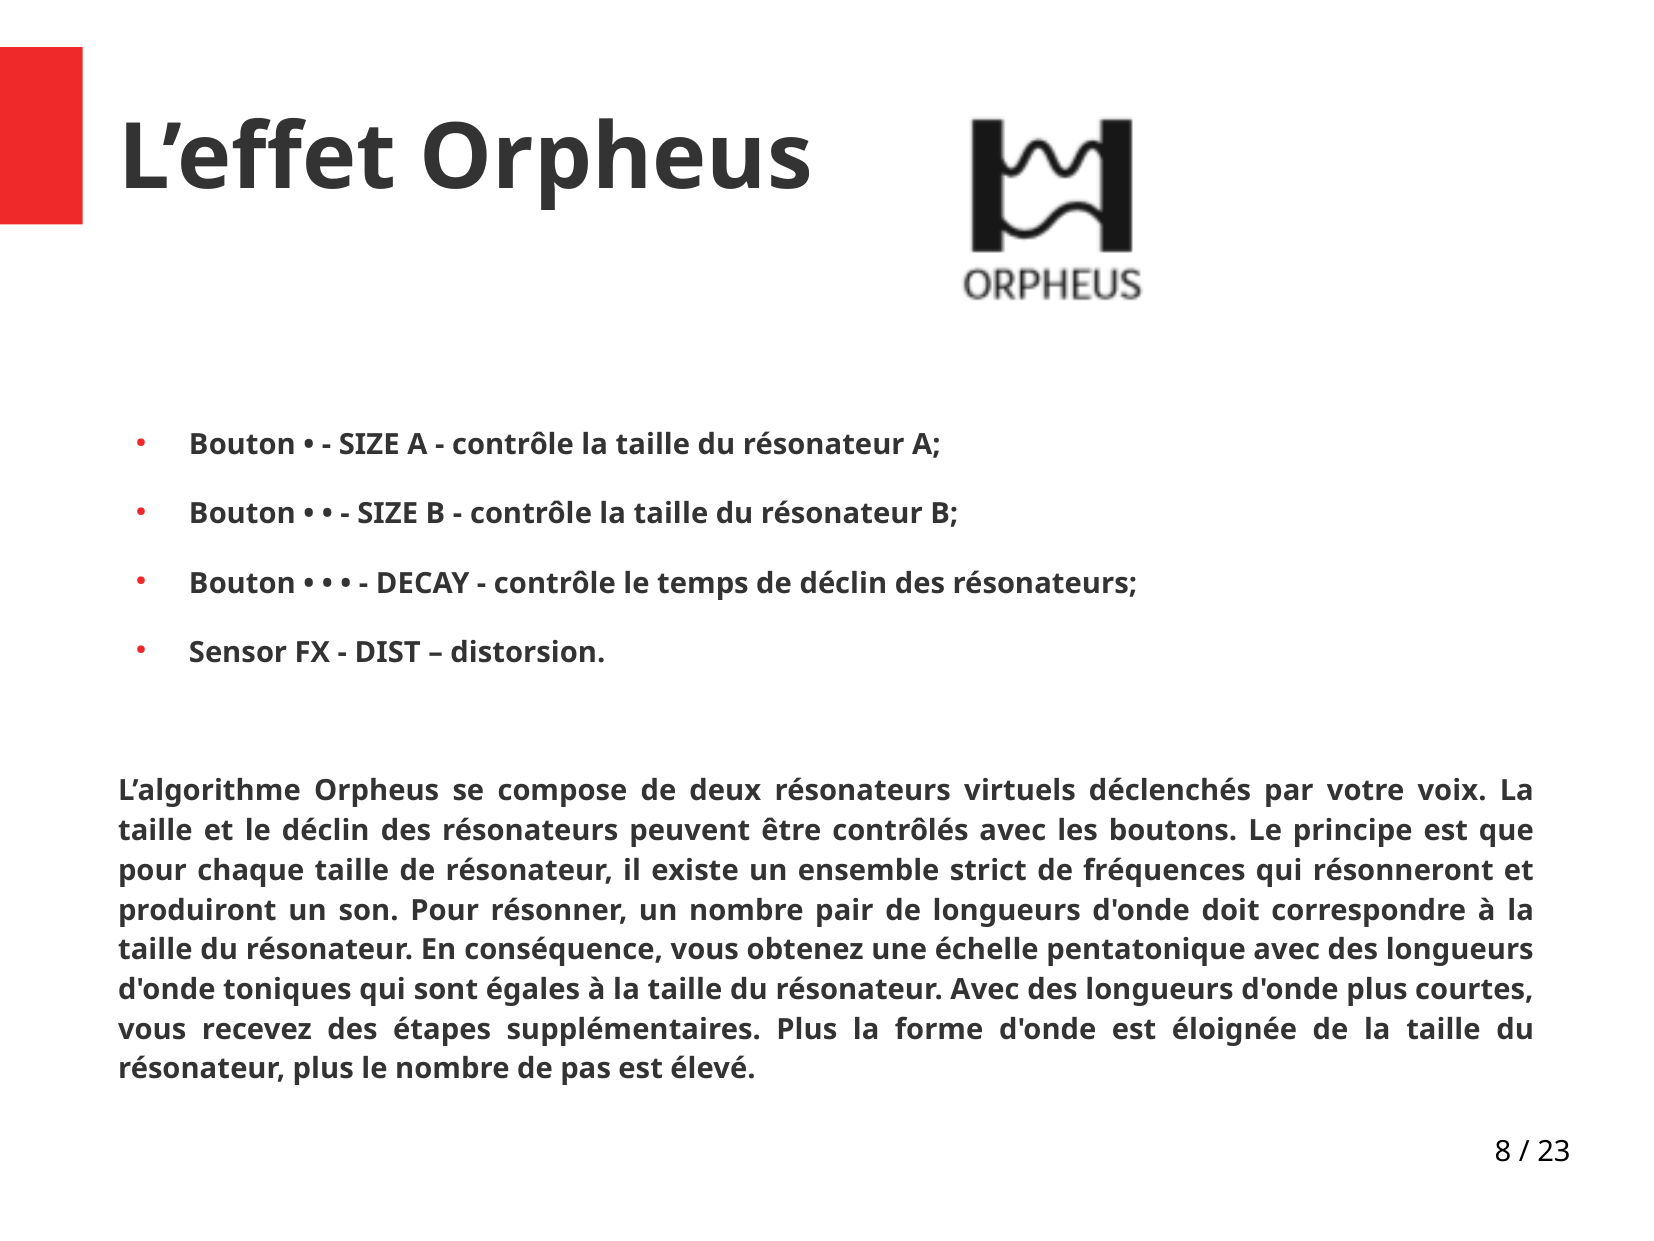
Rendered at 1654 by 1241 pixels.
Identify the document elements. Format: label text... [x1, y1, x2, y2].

title L’effet Orpheus [118, 49, 1571, 257]
picture [944, 94, 1170, 311]
list Bouton • - SIZE A - contrôle la taille du résonateur А; Bouton • • - SIZE B - contrôle la taille du résonateur B; Bouton • • • - DECAY - contrôle le temps de déclin des résonateurs; Sensor FX - DIST – distorsion. L’algorithme Orpheus se compose de deux résonateurs virtuels déclenchés par votre voix. La taille et le déclin des résonateurs peuvent être contrôlés avec les boutons. Le principe est que pour chaque taille de résonateur, il existe un ensemble strict de fréquences qui résonneront et produiront un son. Pour résonner, un nombre pair de longueurs d'onde doit correspondre à la taille du résonateur. En conséquence, vous obtenez une échelle pentatonique avec des longueurs d'onde toniques qui sont égales à la taille du résonateur. Avec des longueurs d'onde plus courtes, vous recevez des étapes supplémentaires. Plus la forme d'onde est éloignée de la taille du résonateur, plus le nombre de pas est élevé. [118, 354, 1536, 1074]
